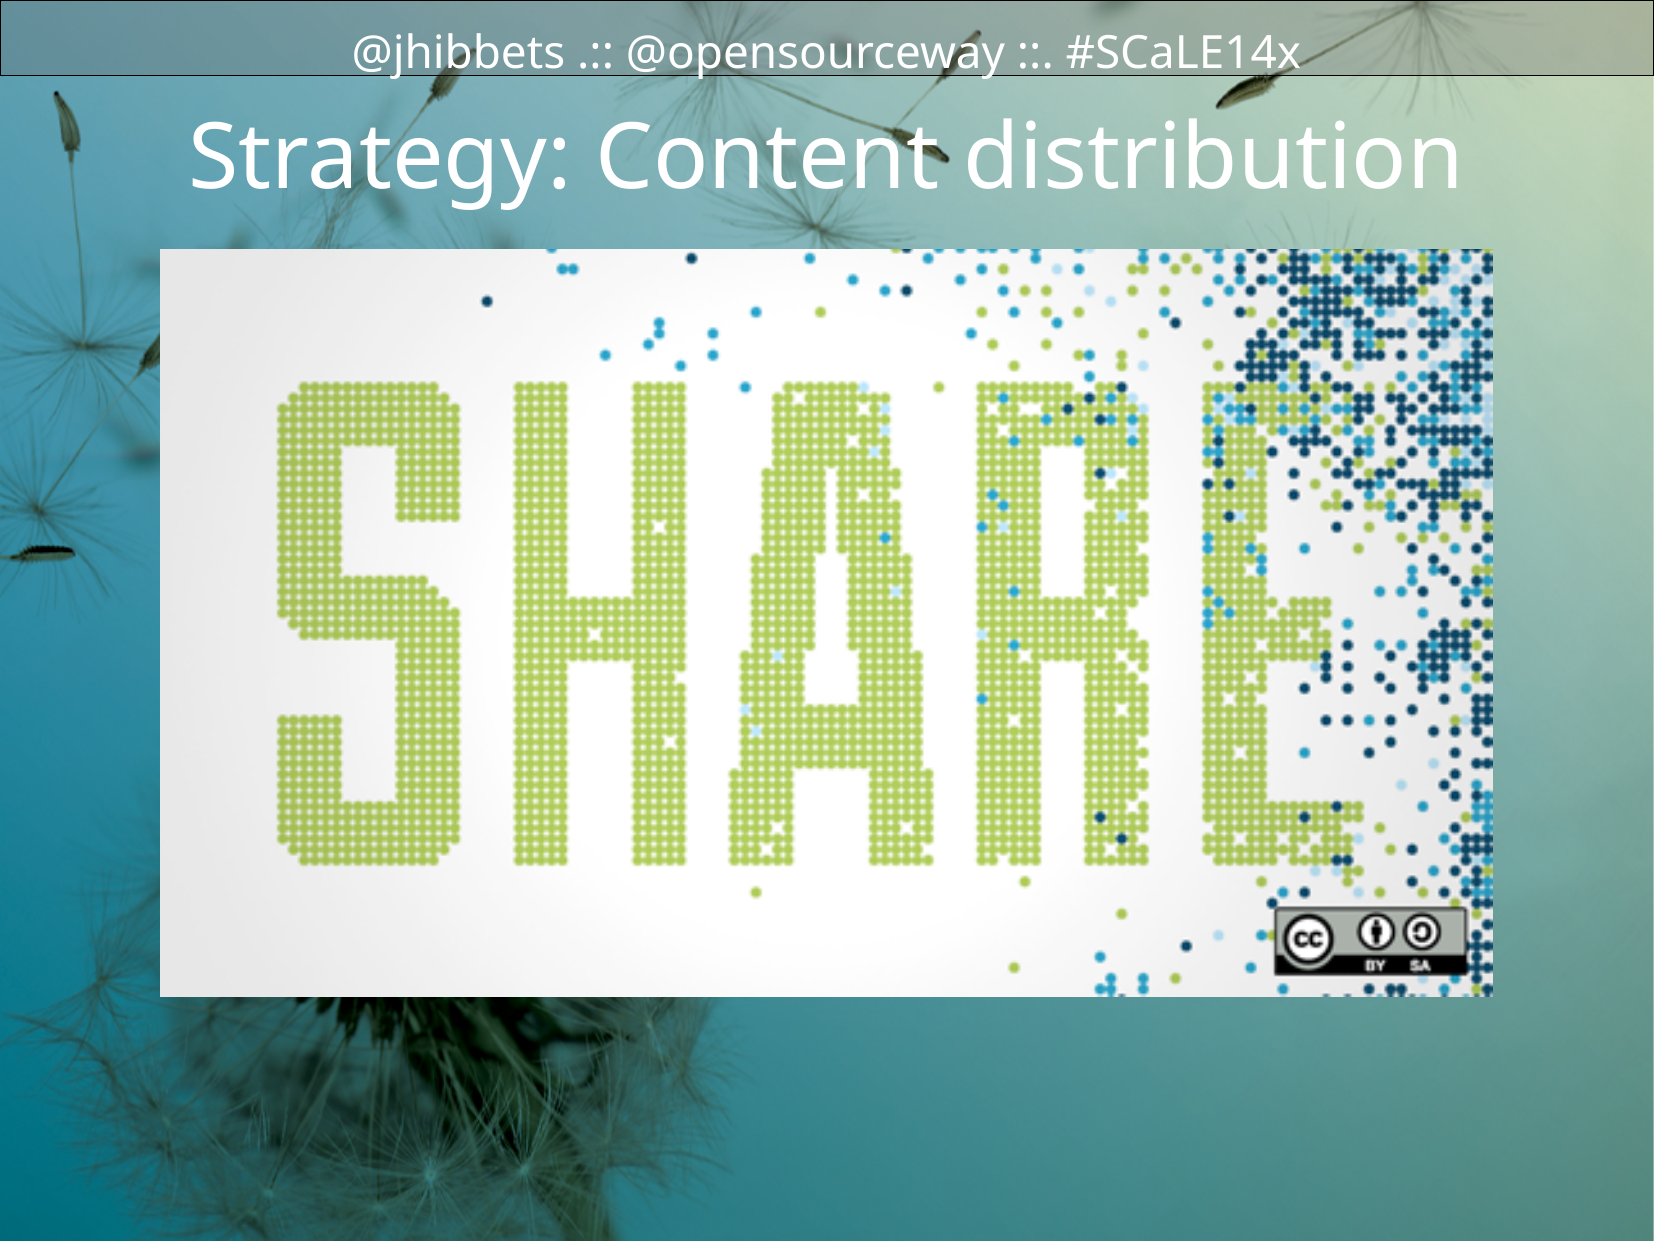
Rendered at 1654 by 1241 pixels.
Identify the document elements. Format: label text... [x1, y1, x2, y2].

title Strategy: Content distribution [82, 49, 1571, 257]
picture [0, 76, 1654, 1241]
